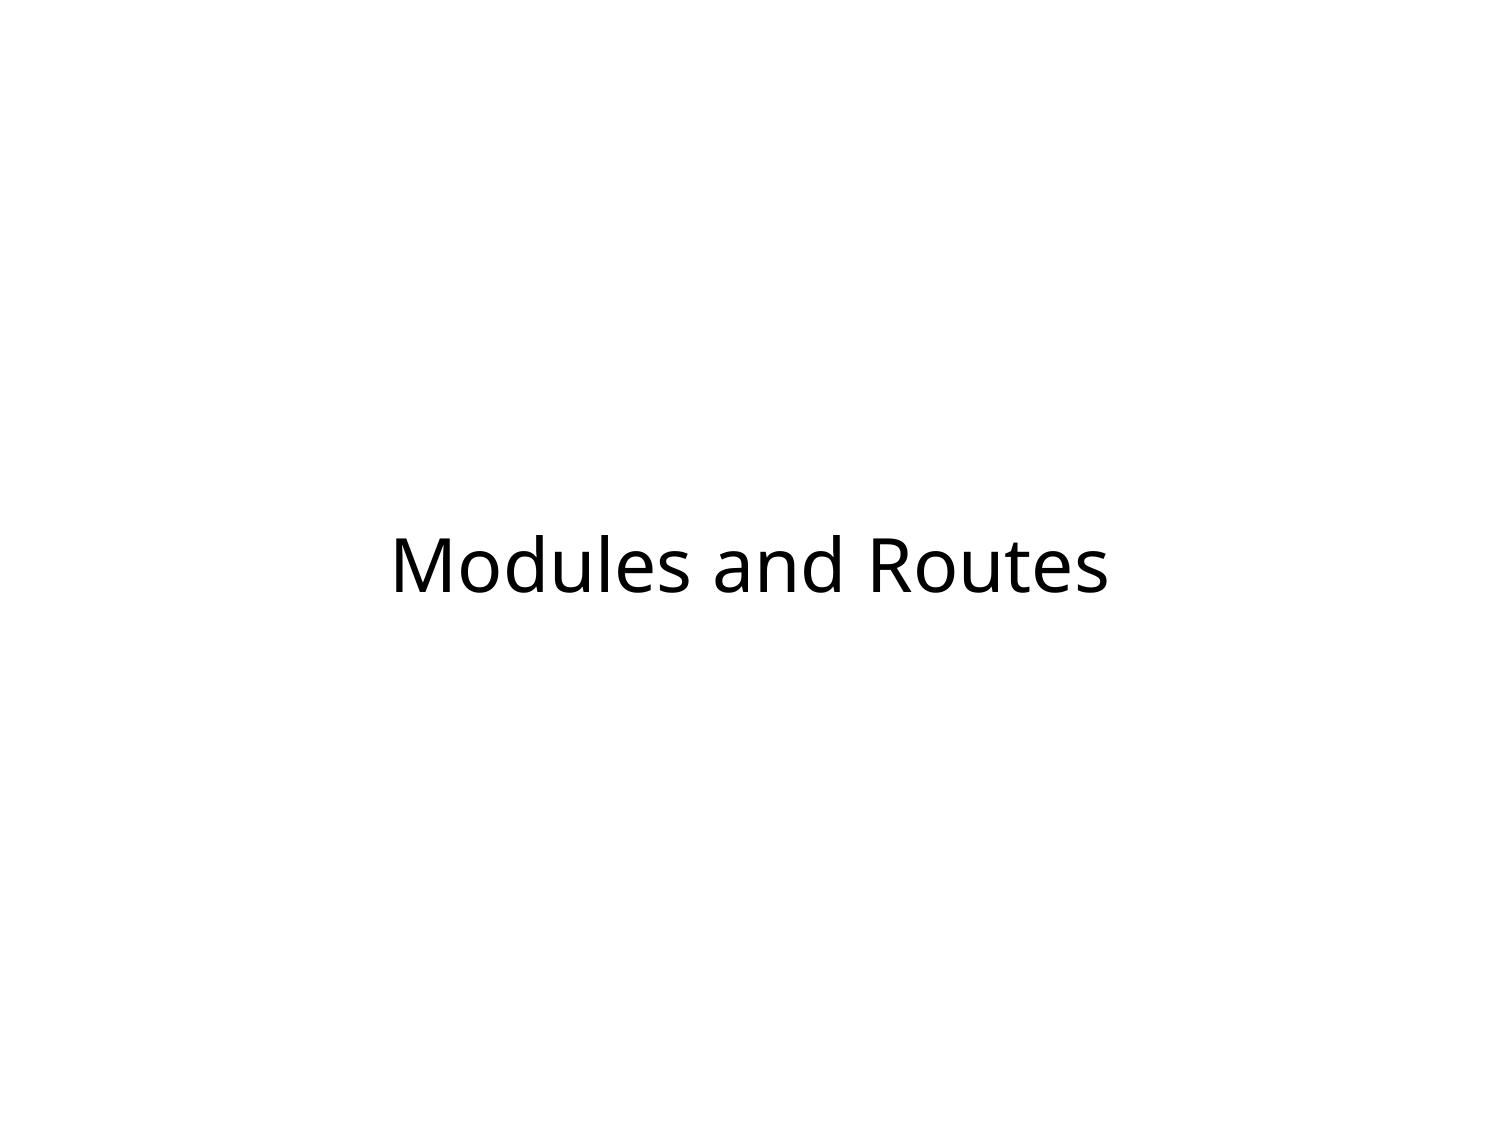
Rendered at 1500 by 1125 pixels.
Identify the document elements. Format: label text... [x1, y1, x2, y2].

title Modules and Routes [51, 470, 1449, 655]
